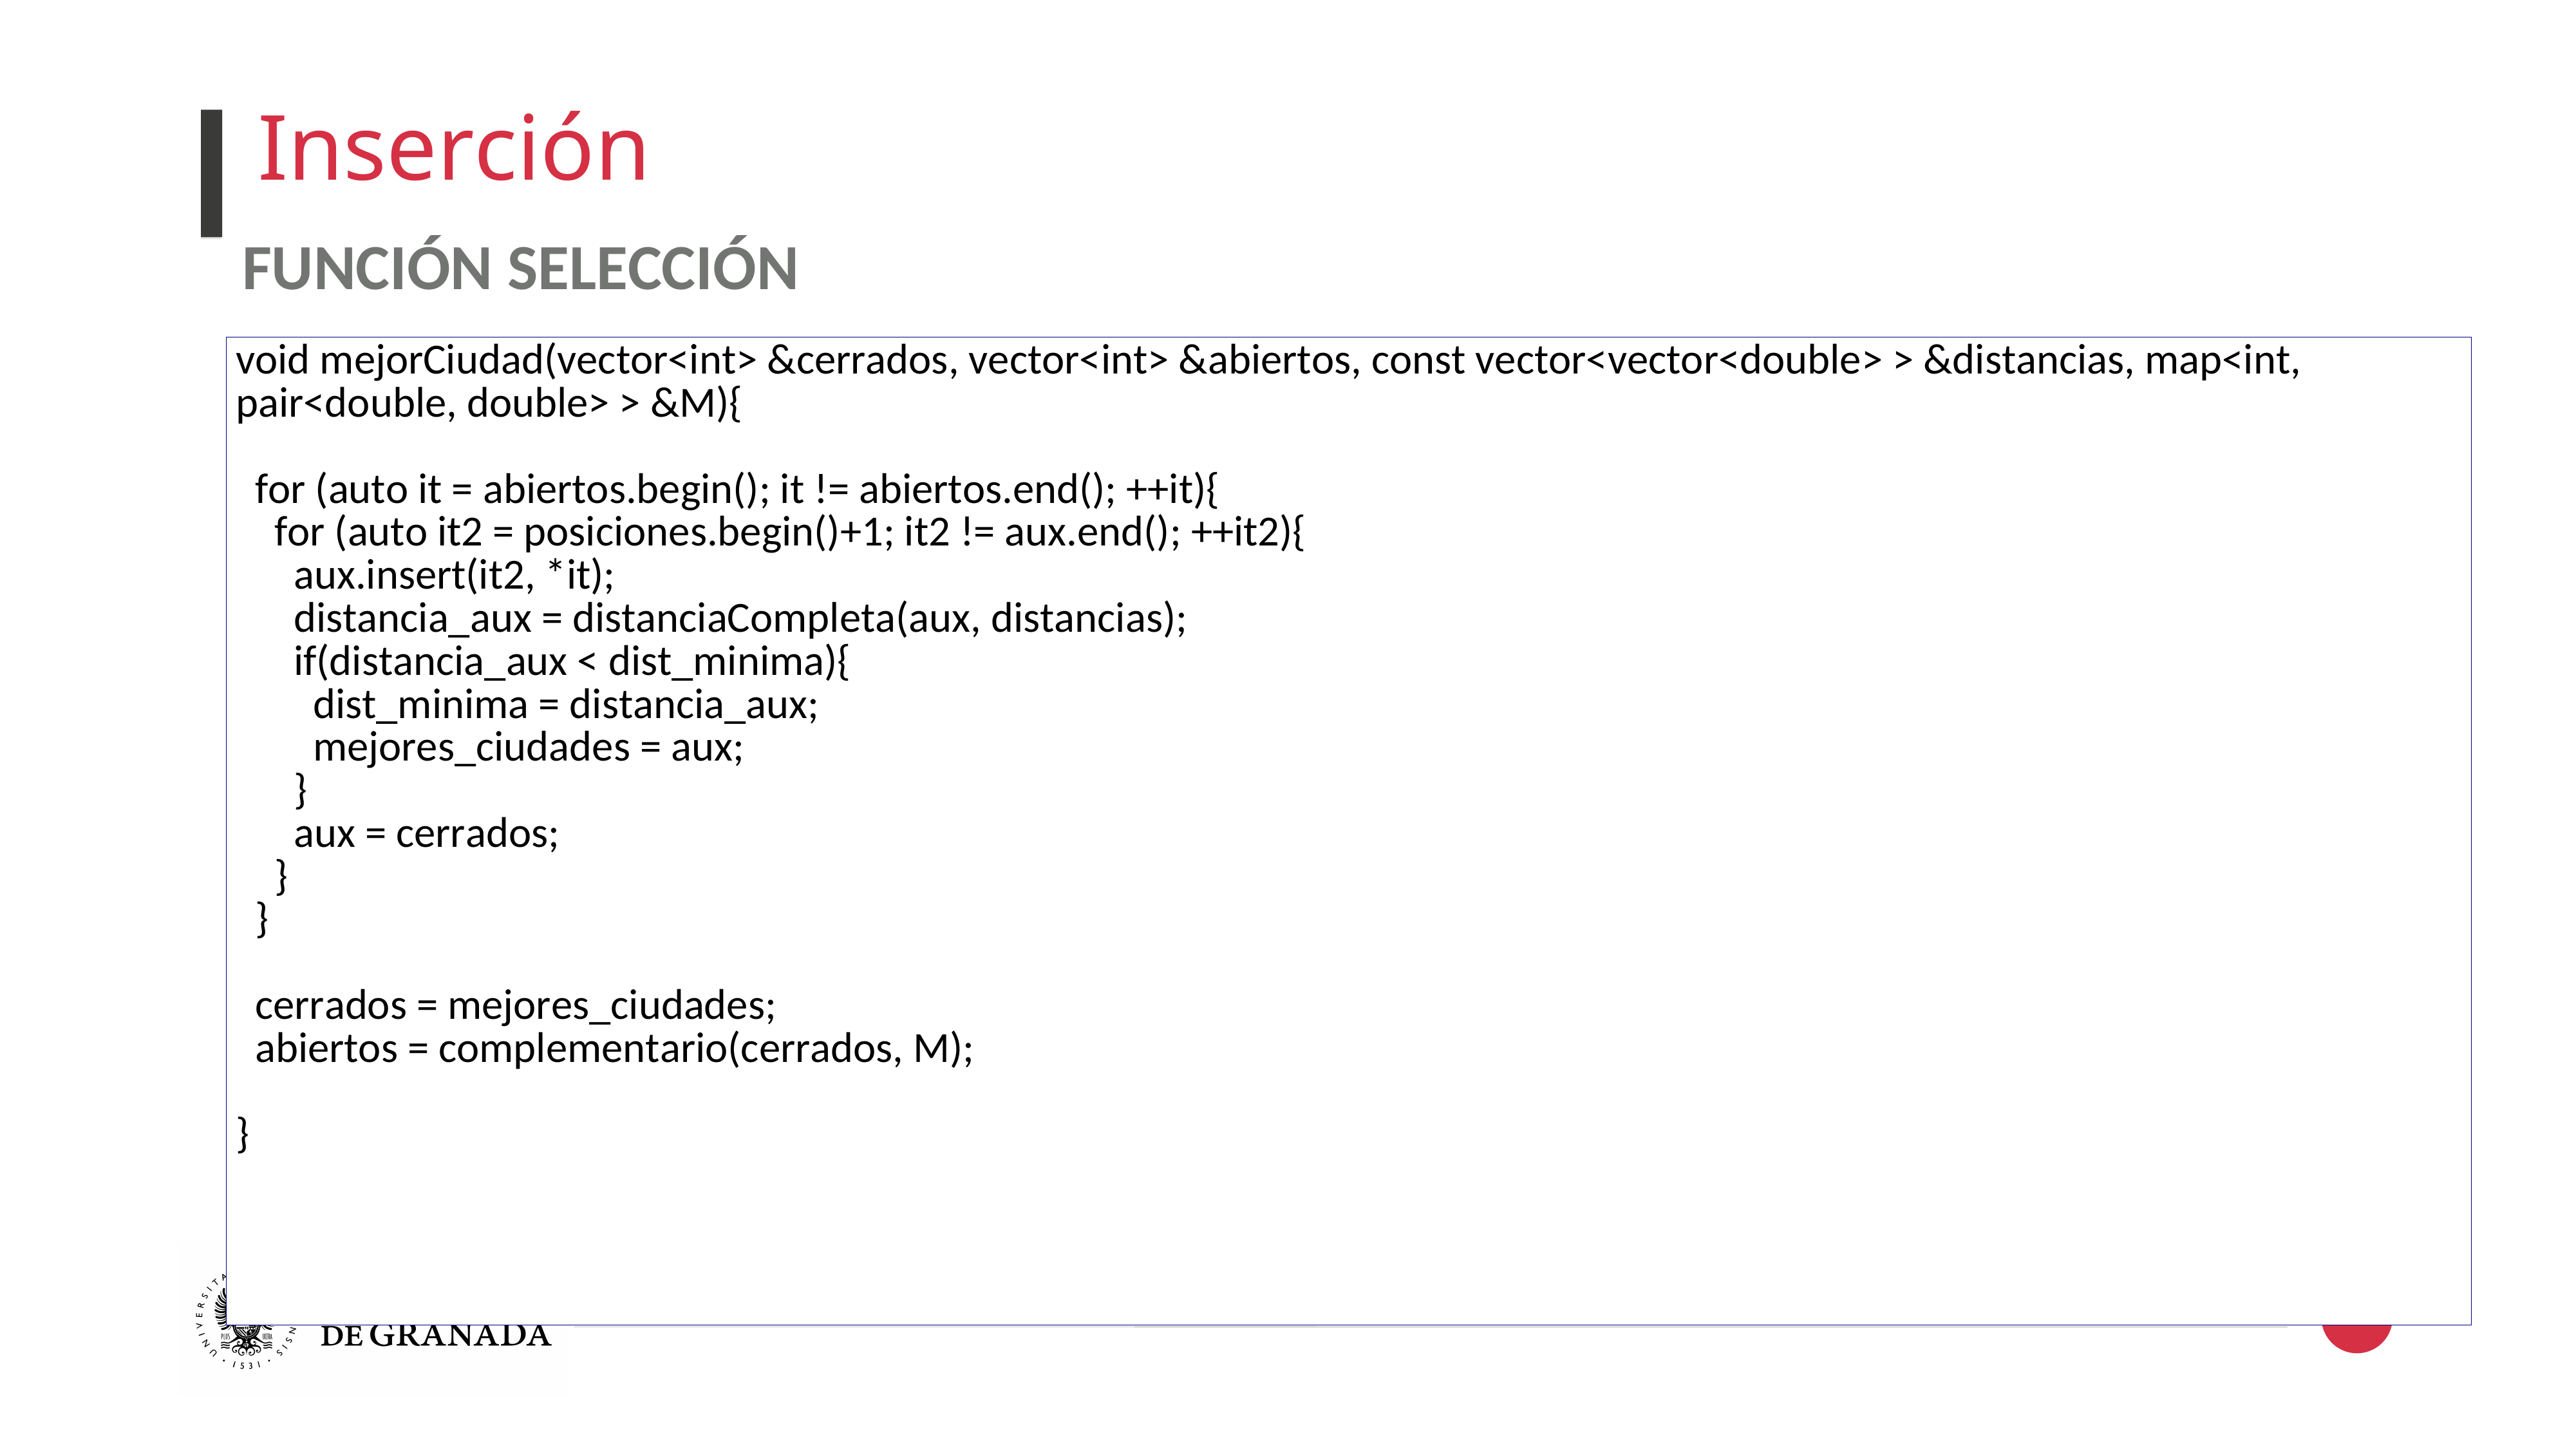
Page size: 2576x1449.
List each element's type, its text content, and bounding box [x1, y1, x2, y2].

picture [178, 1241, 569, 1397]
text_box FUNCIÓN SELECCIÓN [232, 220, 1007, 307]
text_box [201, 109, 223, 238]
text_box <number> [2308, 1325, 2407, 1356]
text_box Inserción [248, 85, 2402, 204]
table_header void mejorCiudad(vector<int> &cerrados, vector<int> &abiertos, const vector<vector<double> > &distancias, map<int, pair<double, double> > &M){ for (auto it = abiertos.begin(); it != abiertos.end(); ++it){ for (auto it2 = posiciones.begin()+1; it2 != aux.end(); ++it2){ aux.insert(it2, *it); distancia_aux = distanciaCompleta(aux, distancias); if(distancia_aux < dist_minima){ dist_minima = distancia_aux; mejores_ciudades = aux; } aux = cerrados; } } cerrados = mejores_ciudades; abiertos = complementario(cerrados, M); } [227, 337, 2471, 1325]
